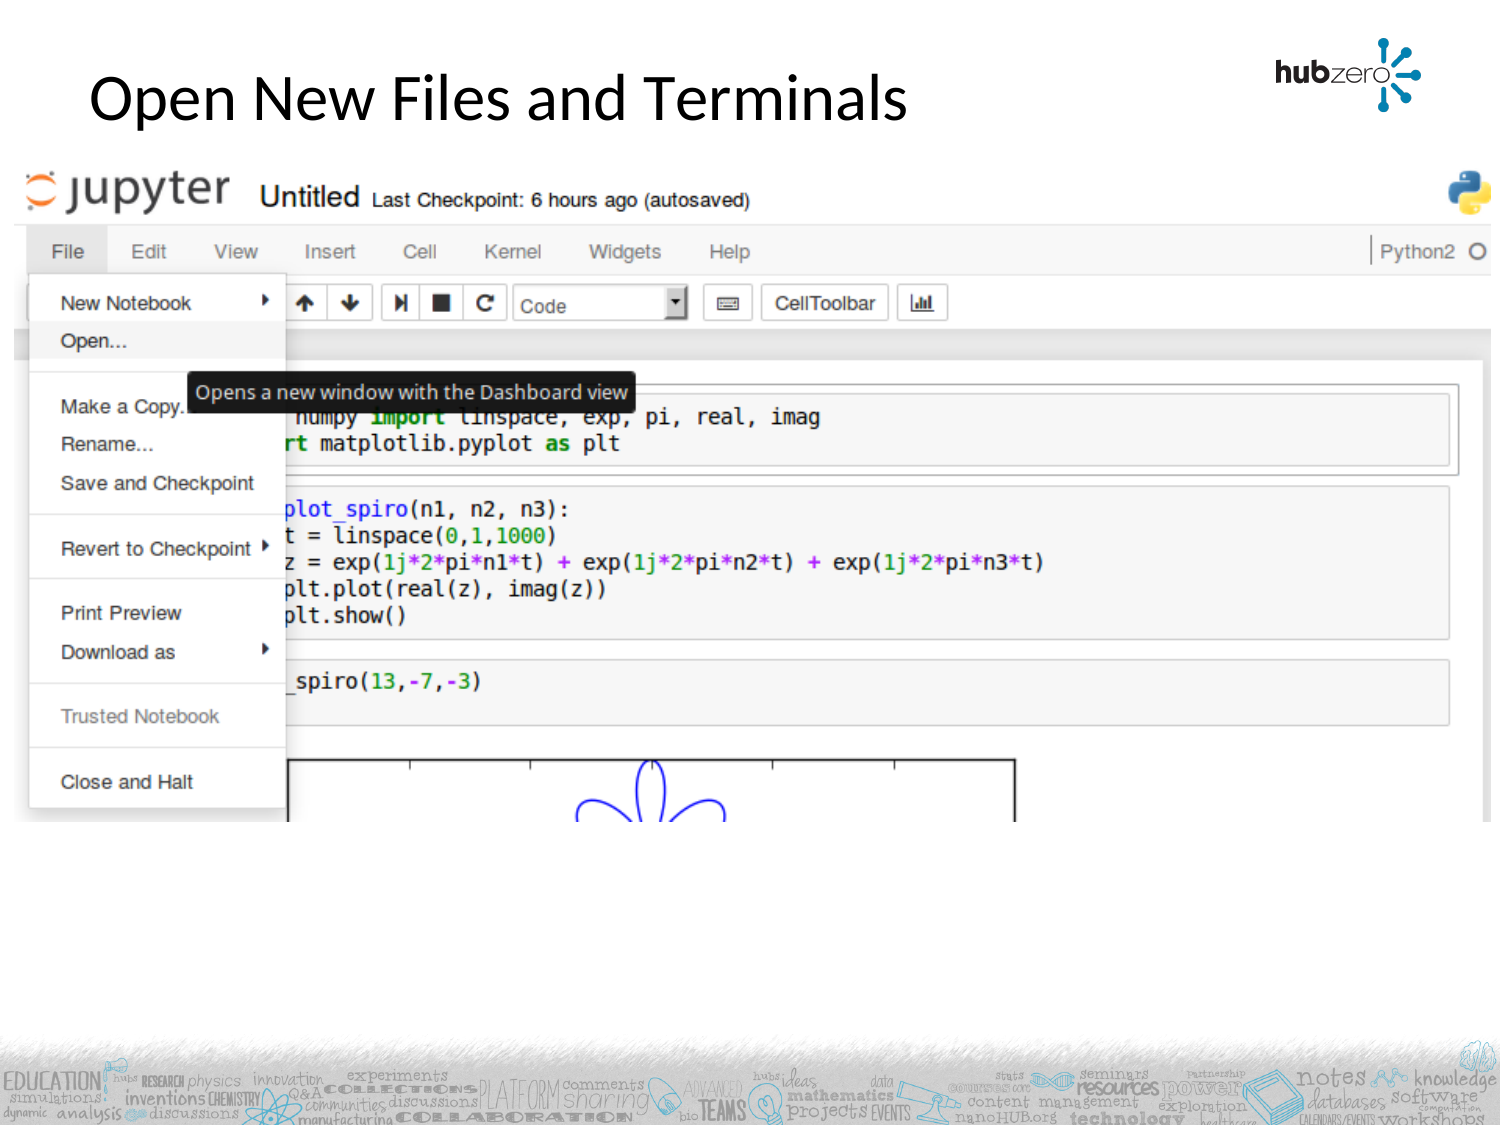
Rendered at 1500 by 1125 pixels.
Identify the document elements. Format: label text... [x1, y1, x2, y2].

picture [0, 1034, 1500, 1125]
title Open New Files and Terminals [75, 44, 1425, 144]
picture [1272, 35, 1424, 44]
picture [14, 168, 1491, 822]
